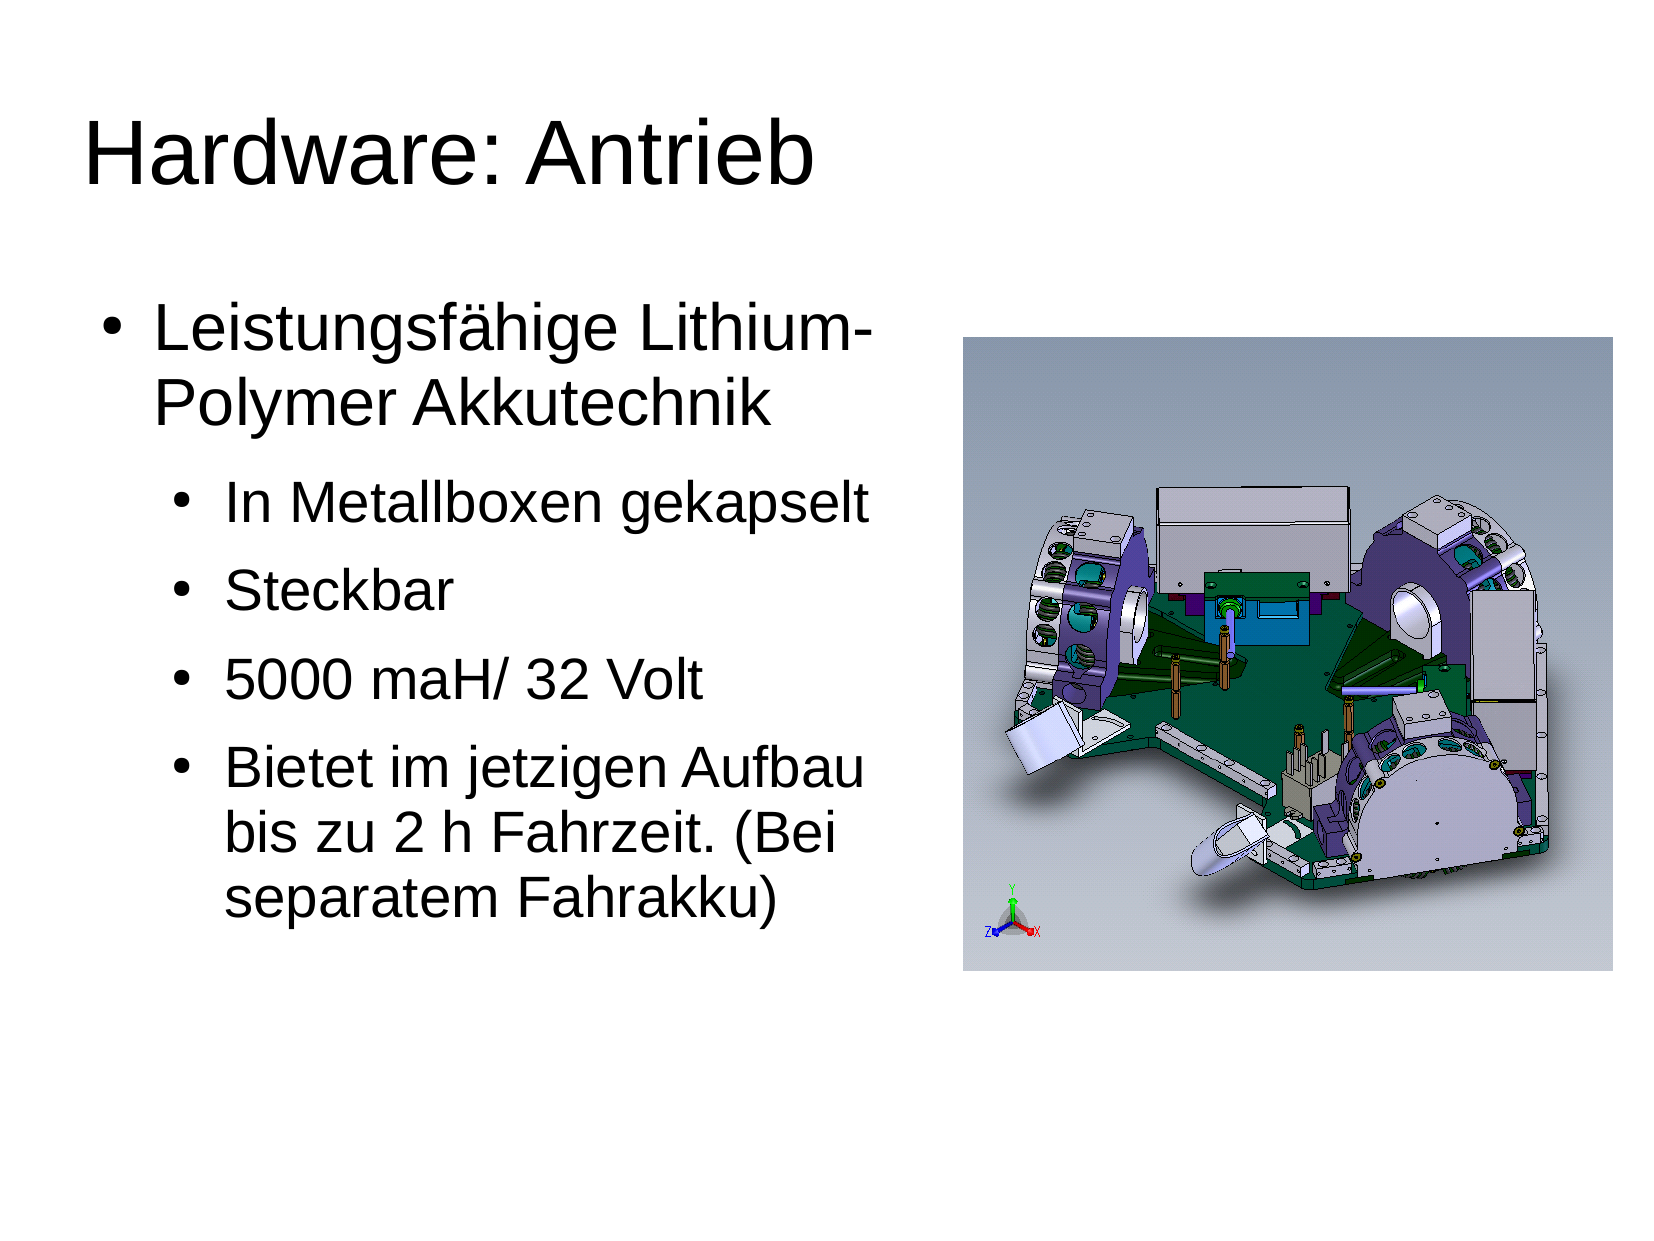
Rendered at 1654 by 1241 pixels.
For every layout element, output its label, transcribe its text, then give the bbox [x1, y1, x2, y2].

list Leistungsfähige Lithium-Polymer Akkutechnik In Metallboxen gekapselt Steckbar 5000 maH/ 32 Volt Bietet im jetzigen Aufbau bis zu 2 h Fahrzeit. (Bei separatem Fahrakku) [82, 290, 938, 1109]
title Hardware: Antrieb [82, 56, 1571, 250]
picture [963, 337, 1613, 971]
